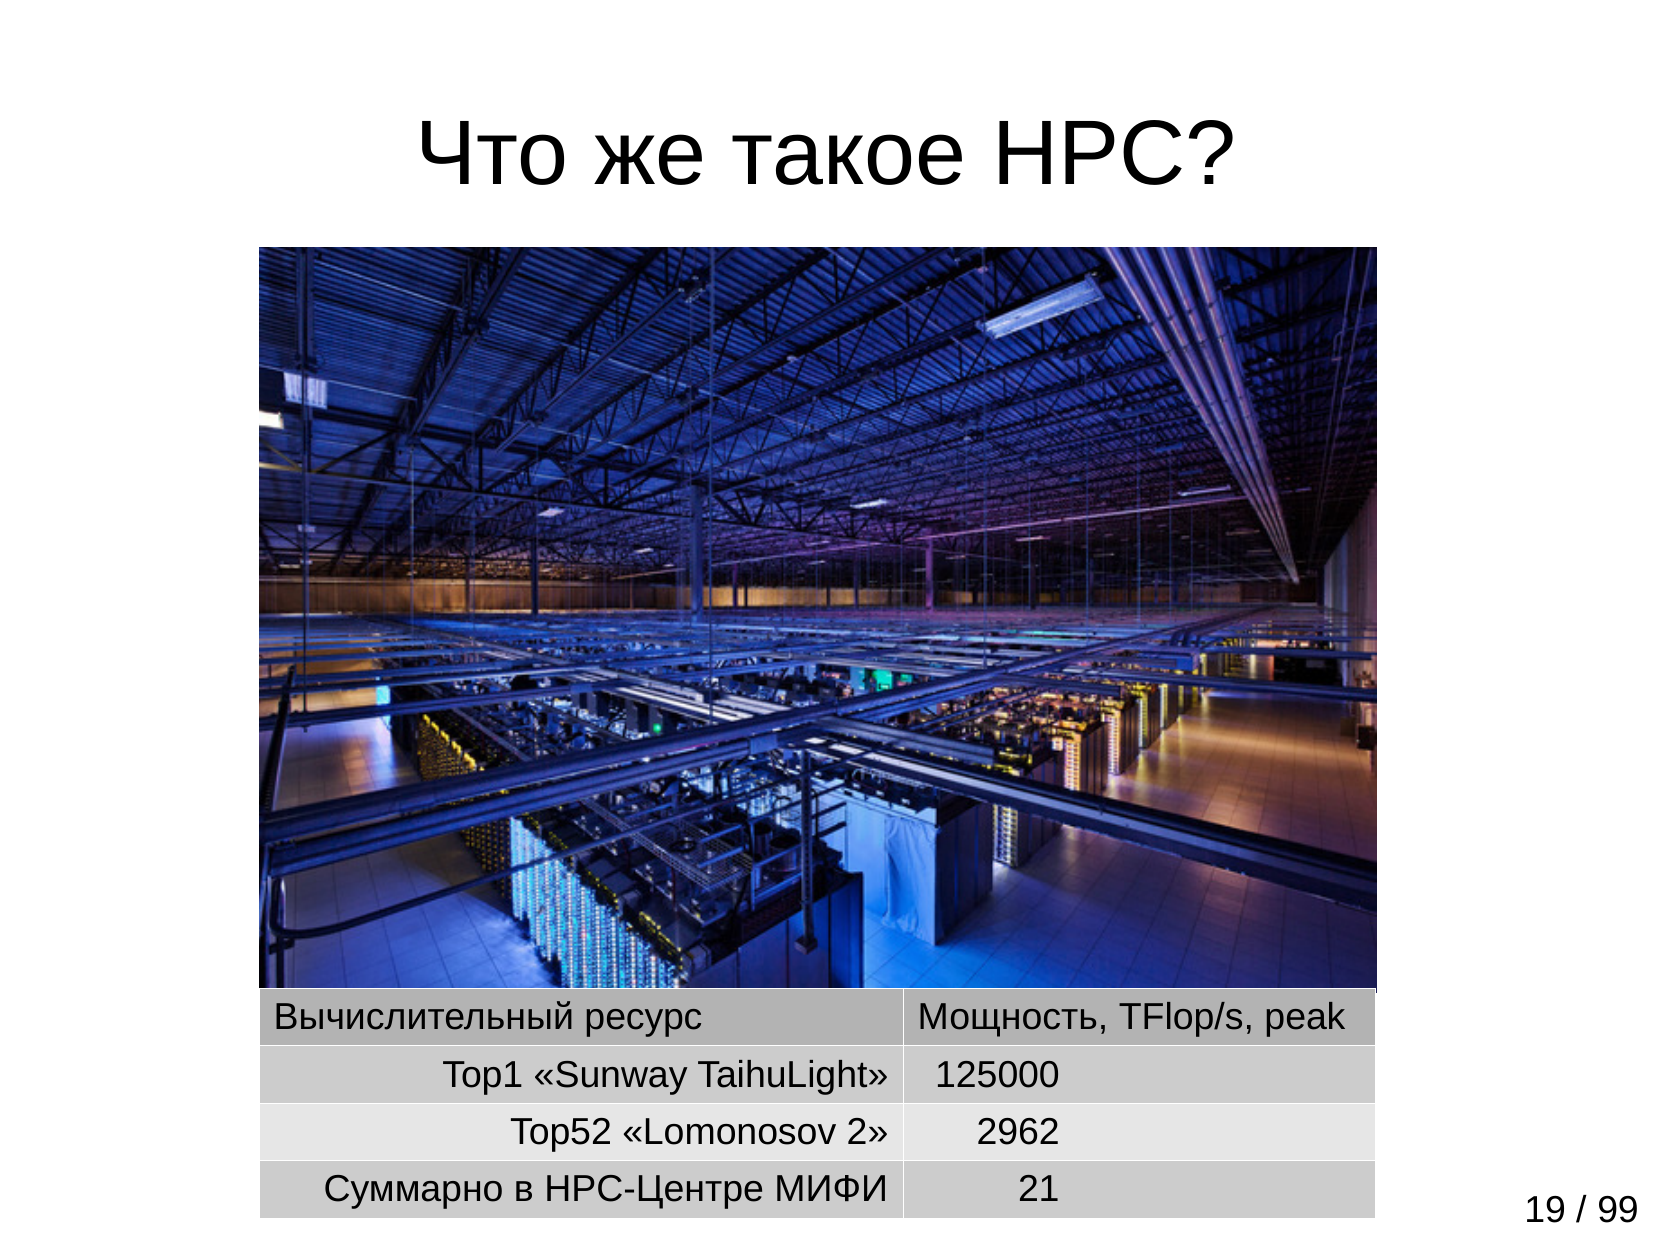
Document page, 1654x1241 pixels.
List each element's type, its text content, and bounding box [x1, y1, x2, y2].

table_cell Top52 «Lomonosov 2» [260, 1104, 903, 1160]
text_box <number> / 99 [1380, 1181, 1654, 1238]
picture [259, 247, 1377, 993]
table_cell 2962 [904, 1104, 1375, 1160]
table_header Вычислительный ресурс [260, 989, 903, 1045]
table_header Мощность, TFlop/s, peak [904, 989, 1375, 1045]
table_cell 21 [904, 1161, 1375, 1218]
table_cell Суммарно в HPC-Центре МИФИ [260, 1161, 903, 1218]
table_cell Top1 «Sunway TaihuLight» [260, 1046, 903, 1103]
table_cell 125000 [904, 1046, 1375, 1103]
title Что же такое HPC? [82, 49, 1571, 257]
